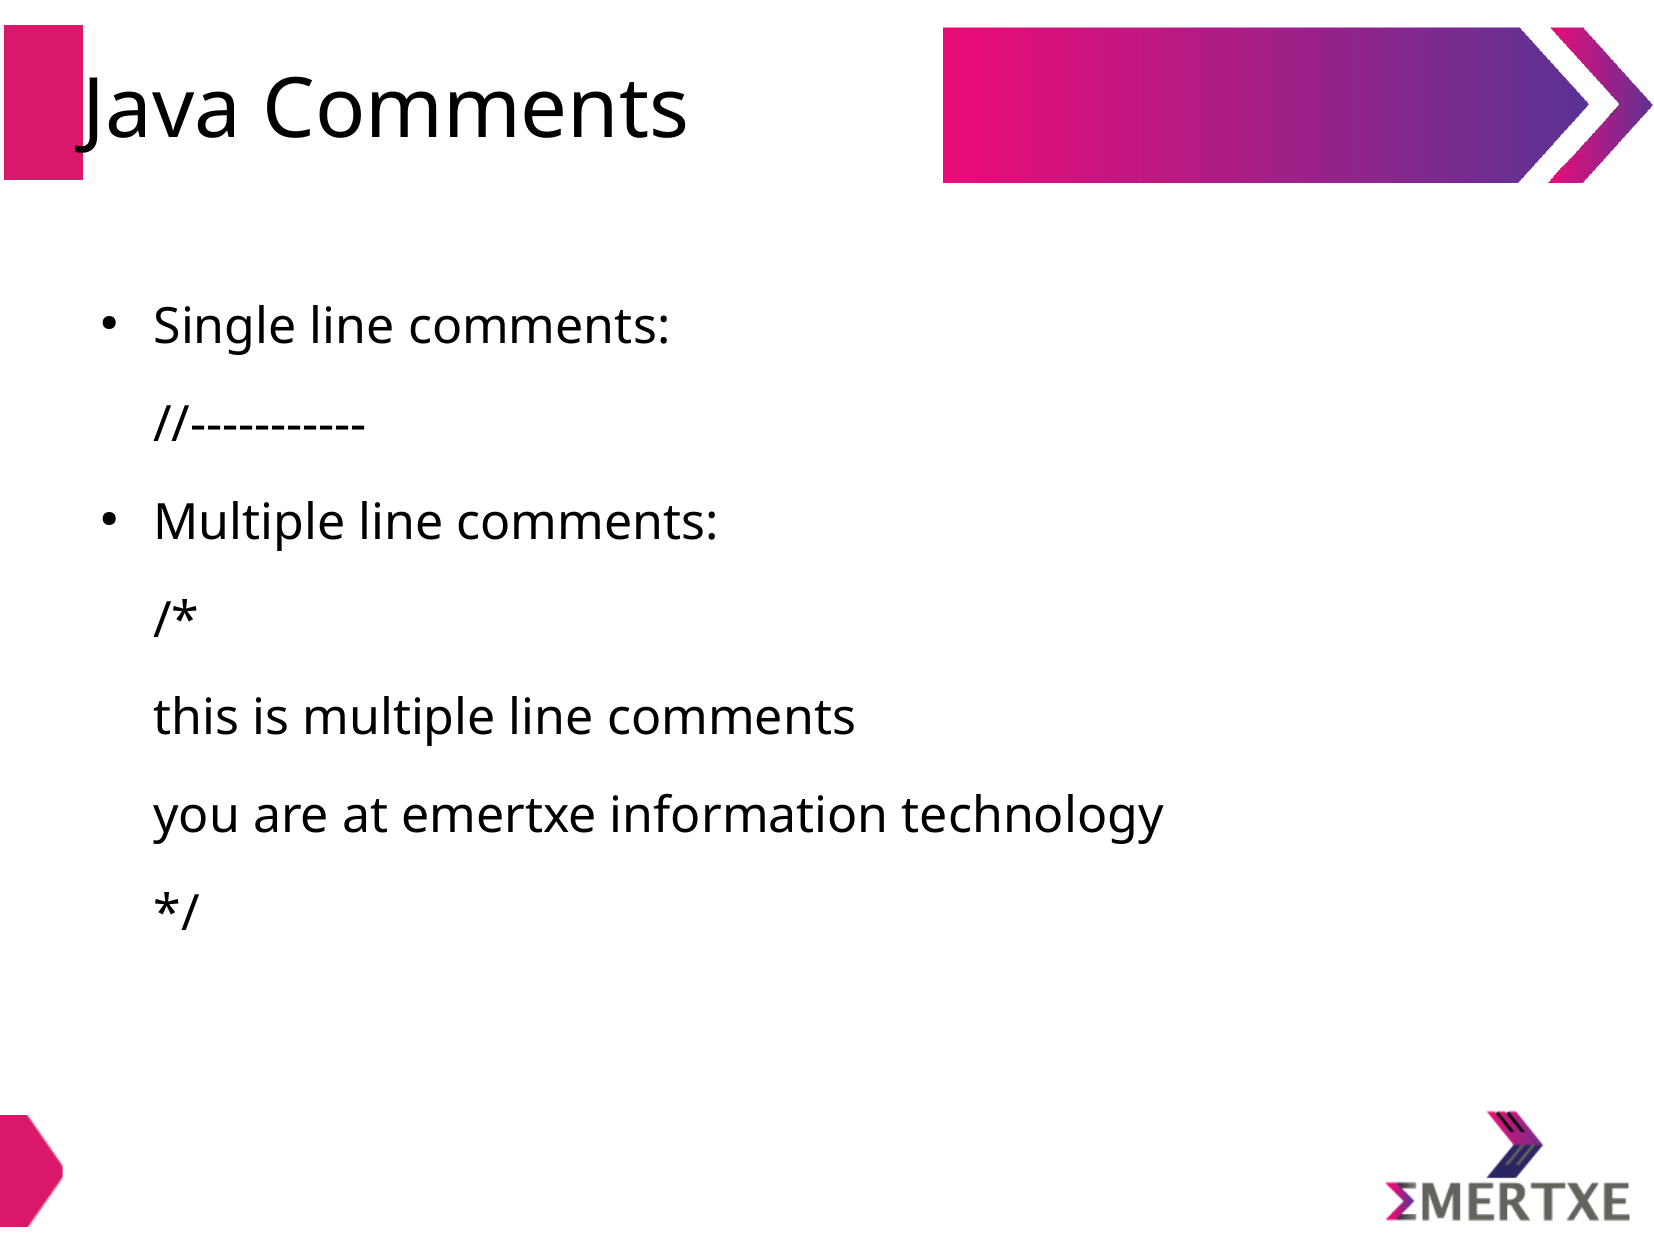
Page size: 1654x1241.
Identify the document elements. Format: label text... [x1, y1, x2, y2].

title Java Comments [82, 2, 1571, 210]
picture [1571, 27, 1653, 183]
picture [1385, 1107, 1631, 1221]
list Single line comments: //----------- Multiple line comments: /* this is multiple line comments you are at emertxe information technology */ [82, 290, 1571, 1010]
